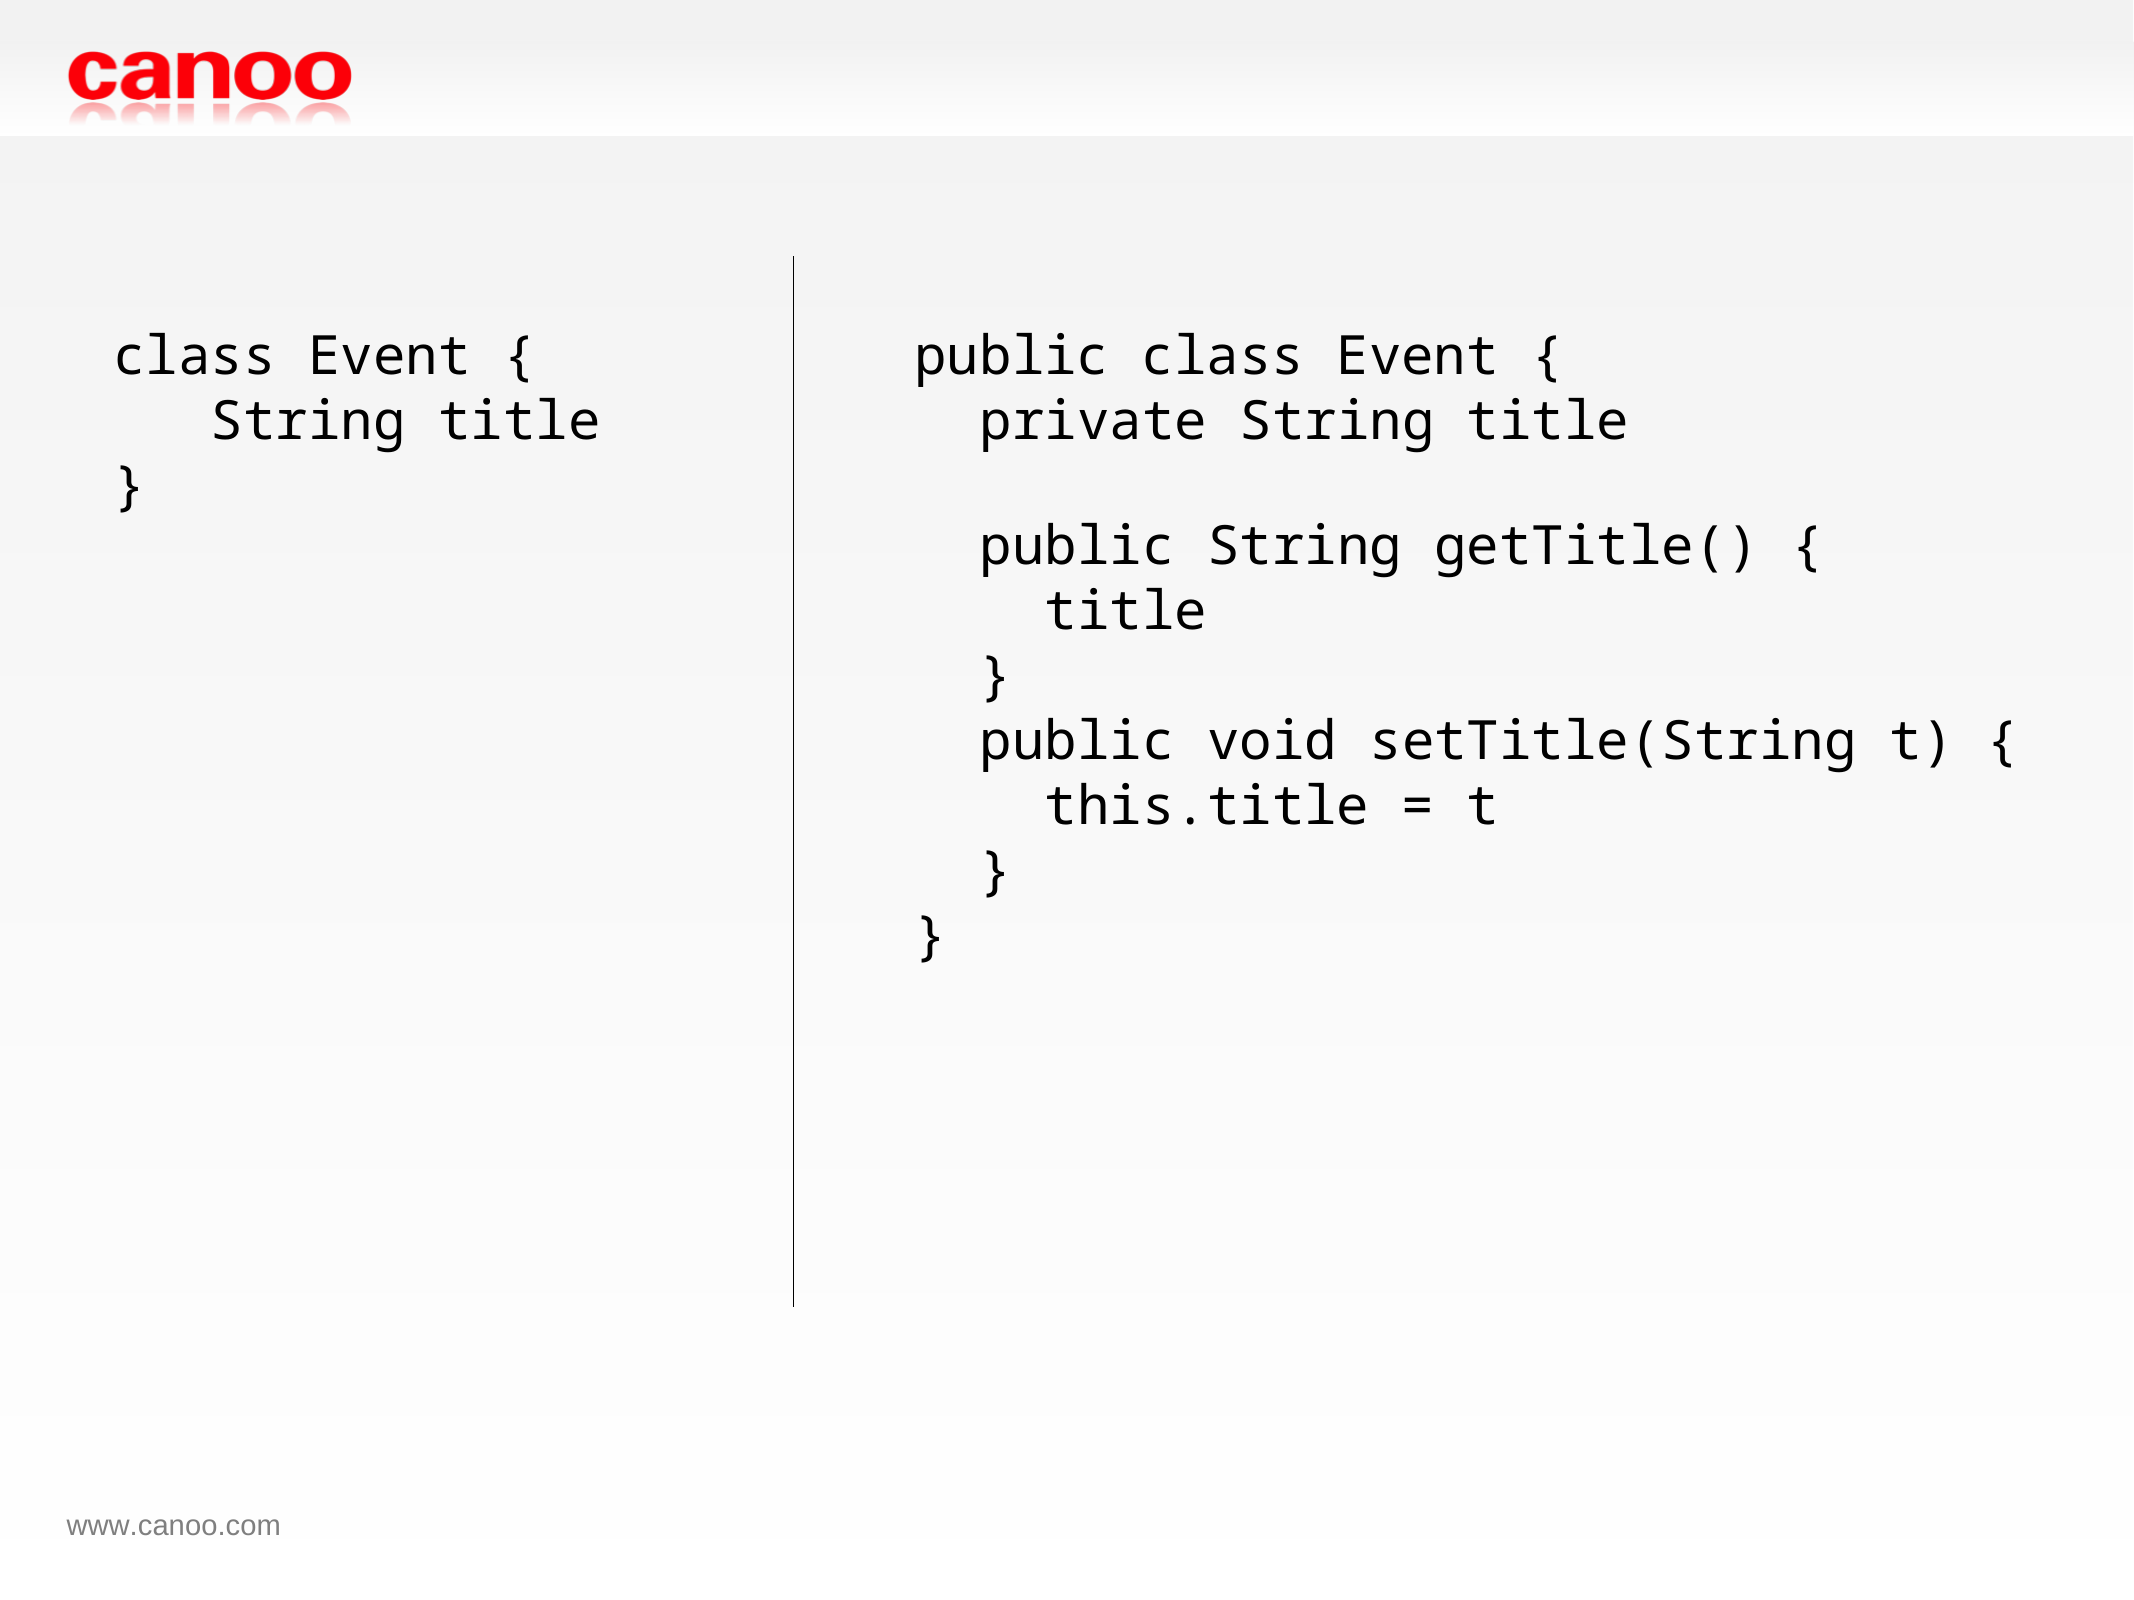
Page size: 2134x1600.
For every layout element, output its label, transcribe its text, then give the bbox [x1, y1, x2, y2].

text_box public class Event { private String title public String getTitle() { title } public void setTitle(String t) { this.title = t } } [899, 313, 2133, 1289]
picture [65, 48, 353, 154]
text_box class Event { String title } [98, 313, 879, 1289]
